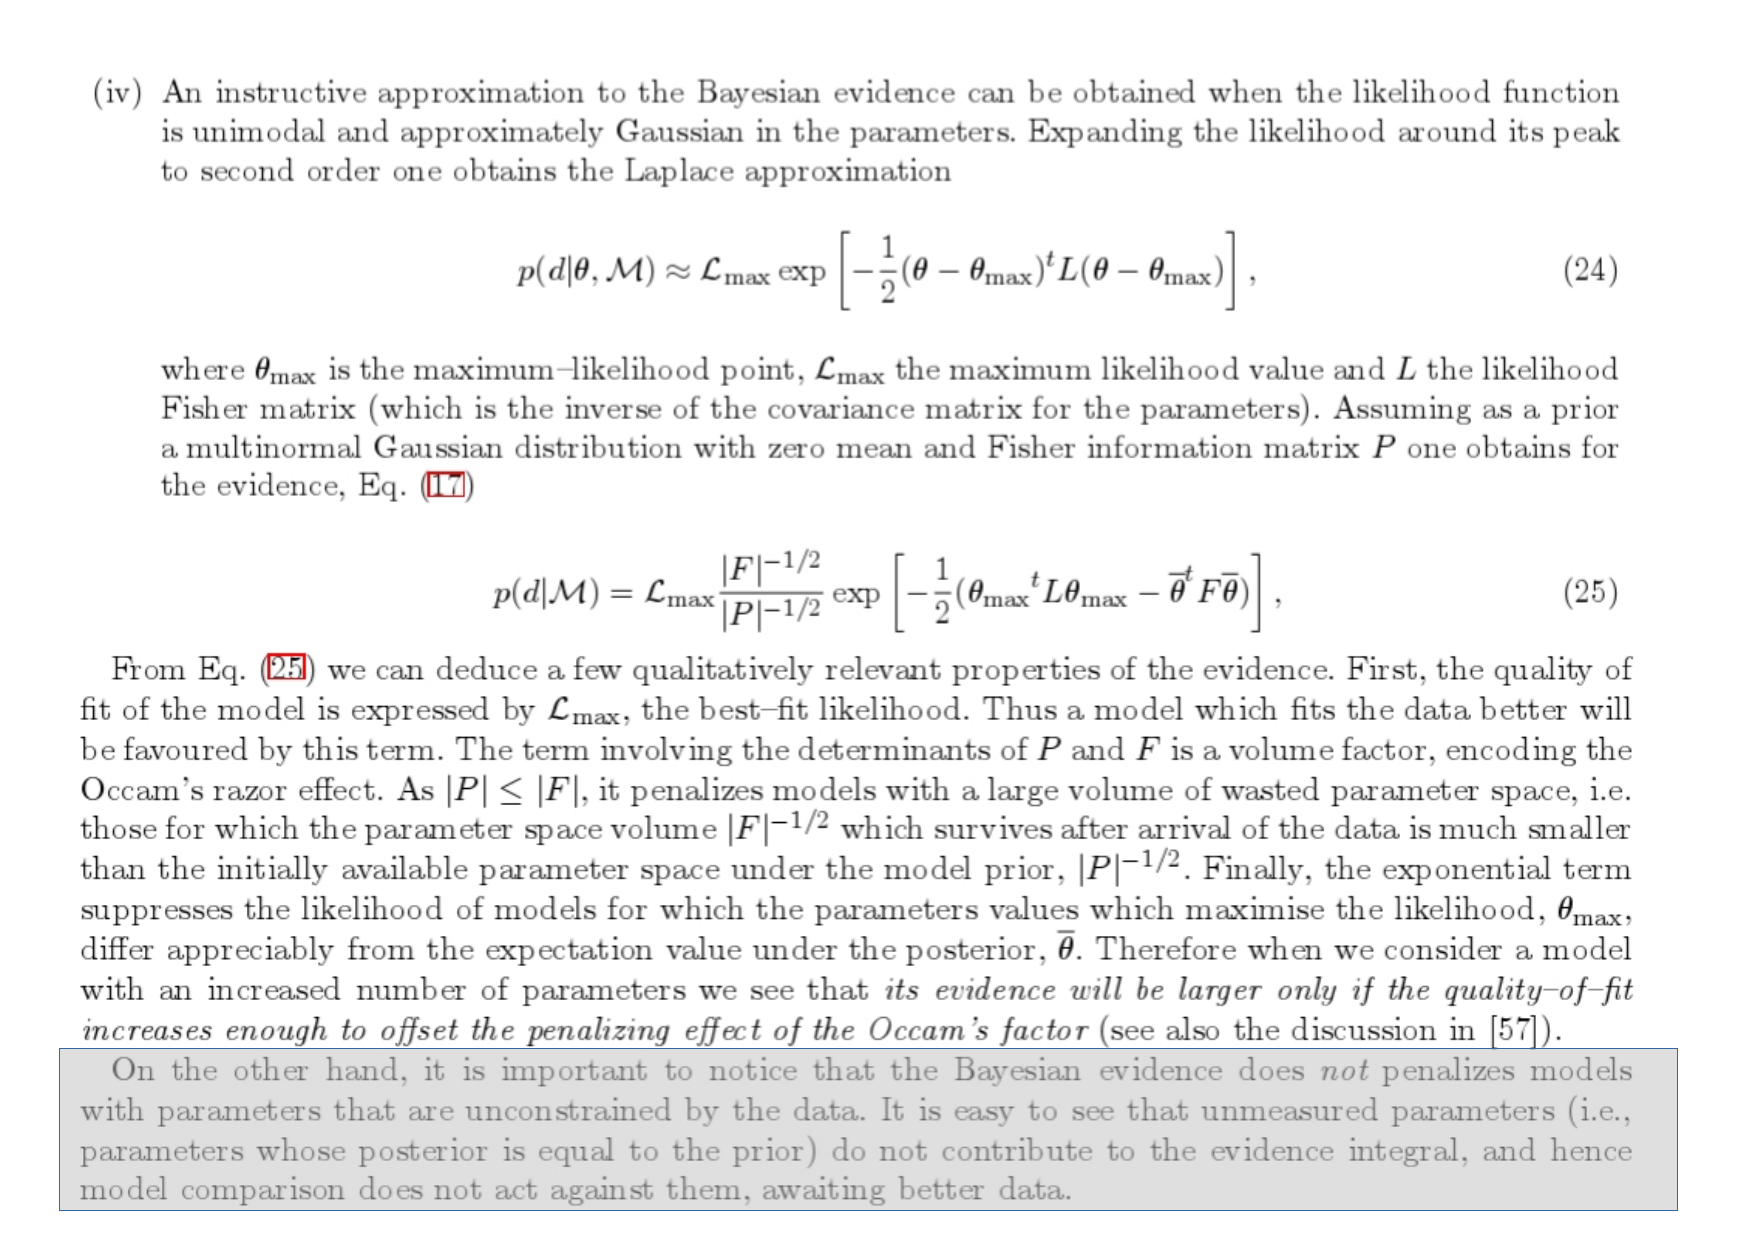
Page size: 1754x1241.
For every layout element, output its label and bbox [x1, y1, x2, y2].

text_box [59, 1048, 1678, 1211]
picture [59, 73, 1695, 1229]
